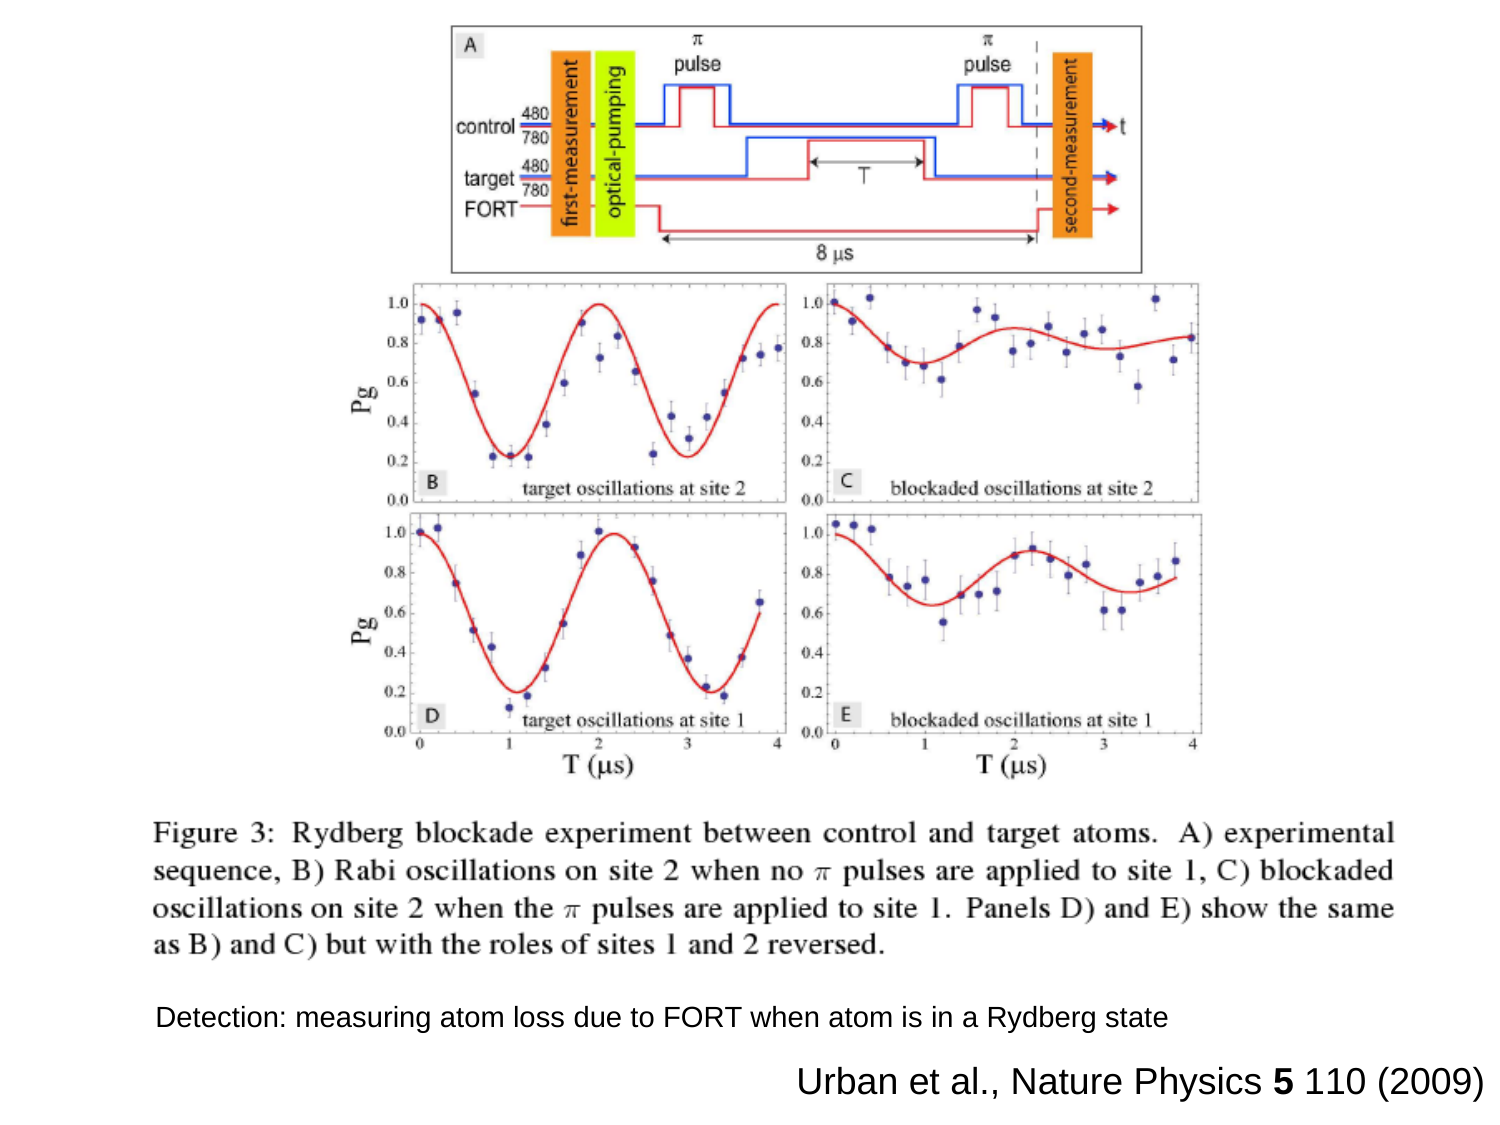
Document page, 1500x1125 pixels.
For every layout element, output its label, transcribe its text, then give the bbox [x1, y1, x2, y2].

picture [69, 0, 1422, 984]
text_box Urban et al., Nature Physics 5 110 (2009) [781, 1050, 1500, 1110]
text_box Detection: measuring atom loss due to FORT when atom is in a Rydberg state [140, 990, 1185, 1041]
